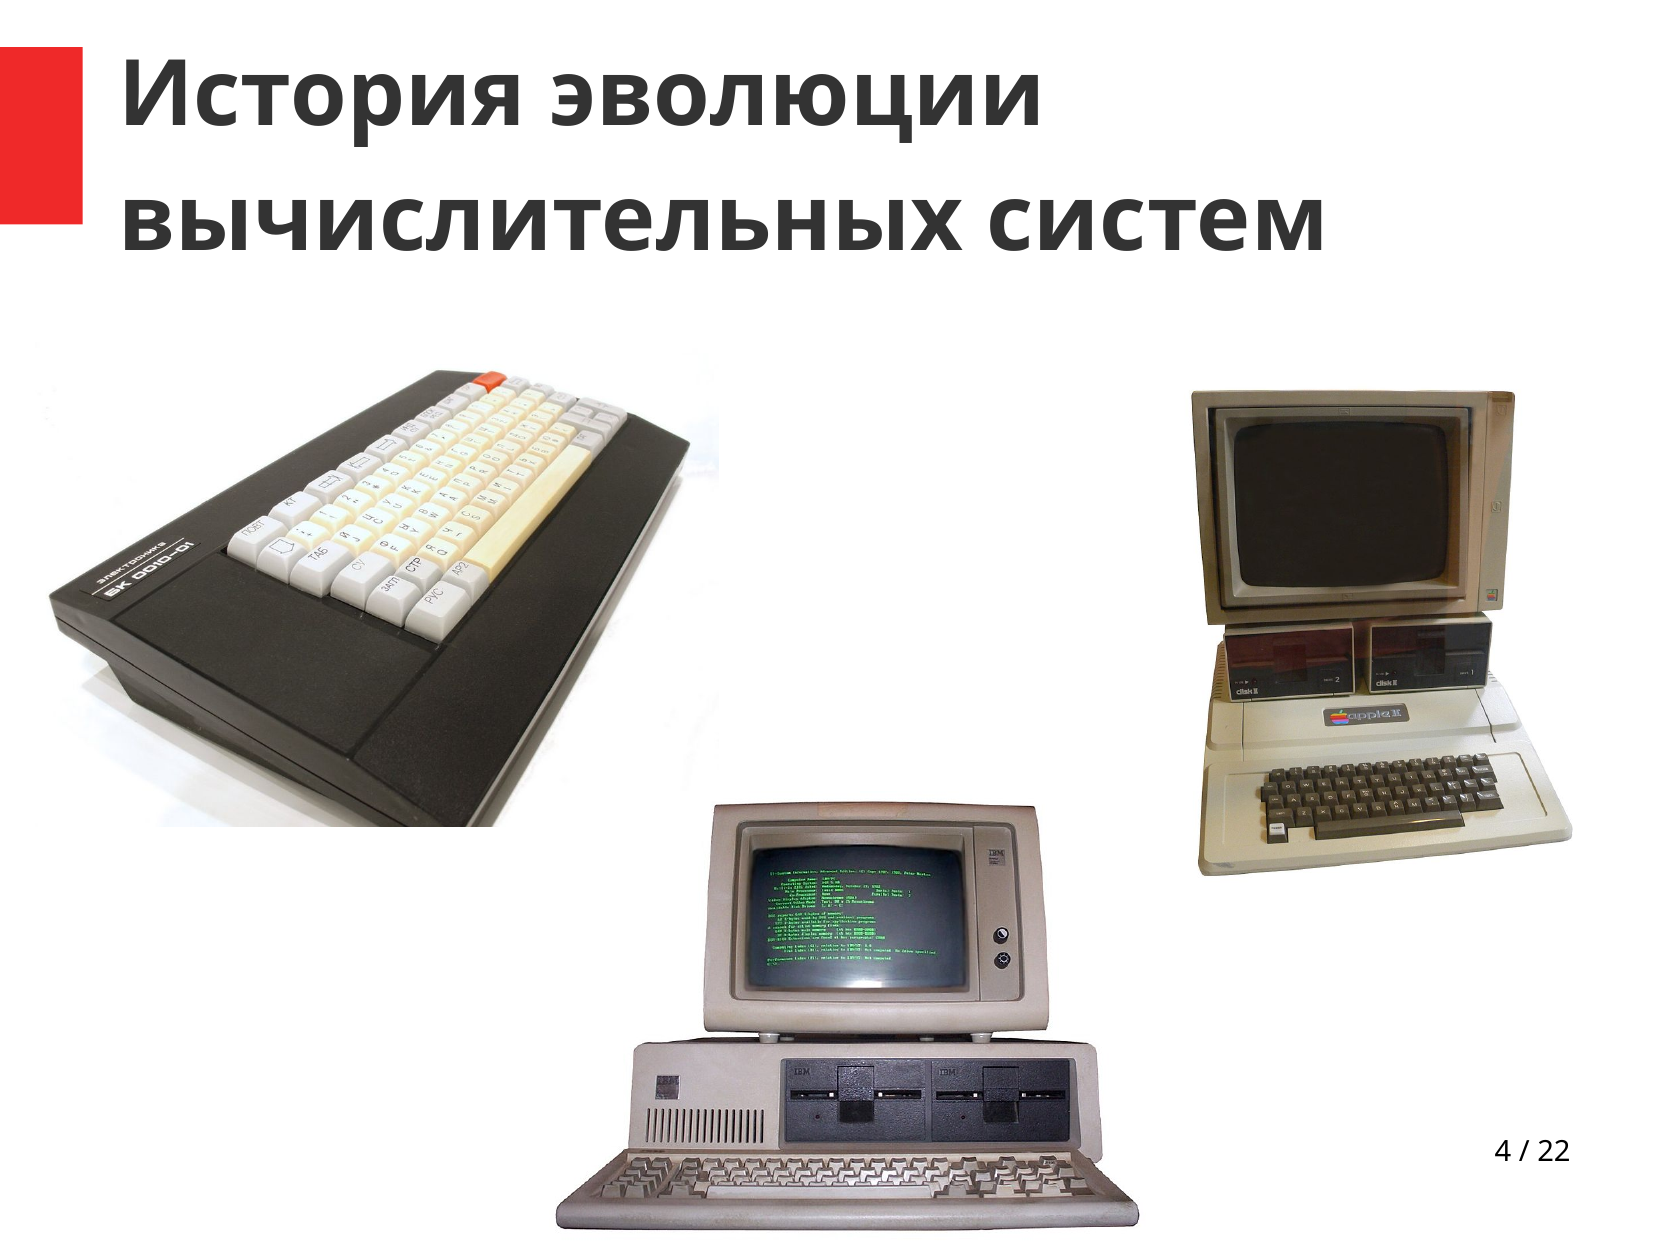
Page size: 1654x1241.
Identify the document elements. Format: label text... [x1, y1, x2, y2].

title История эволюции вычислительных систем [118, 27, 1571, 278]
picture [35, 325, 1595, 1241]
